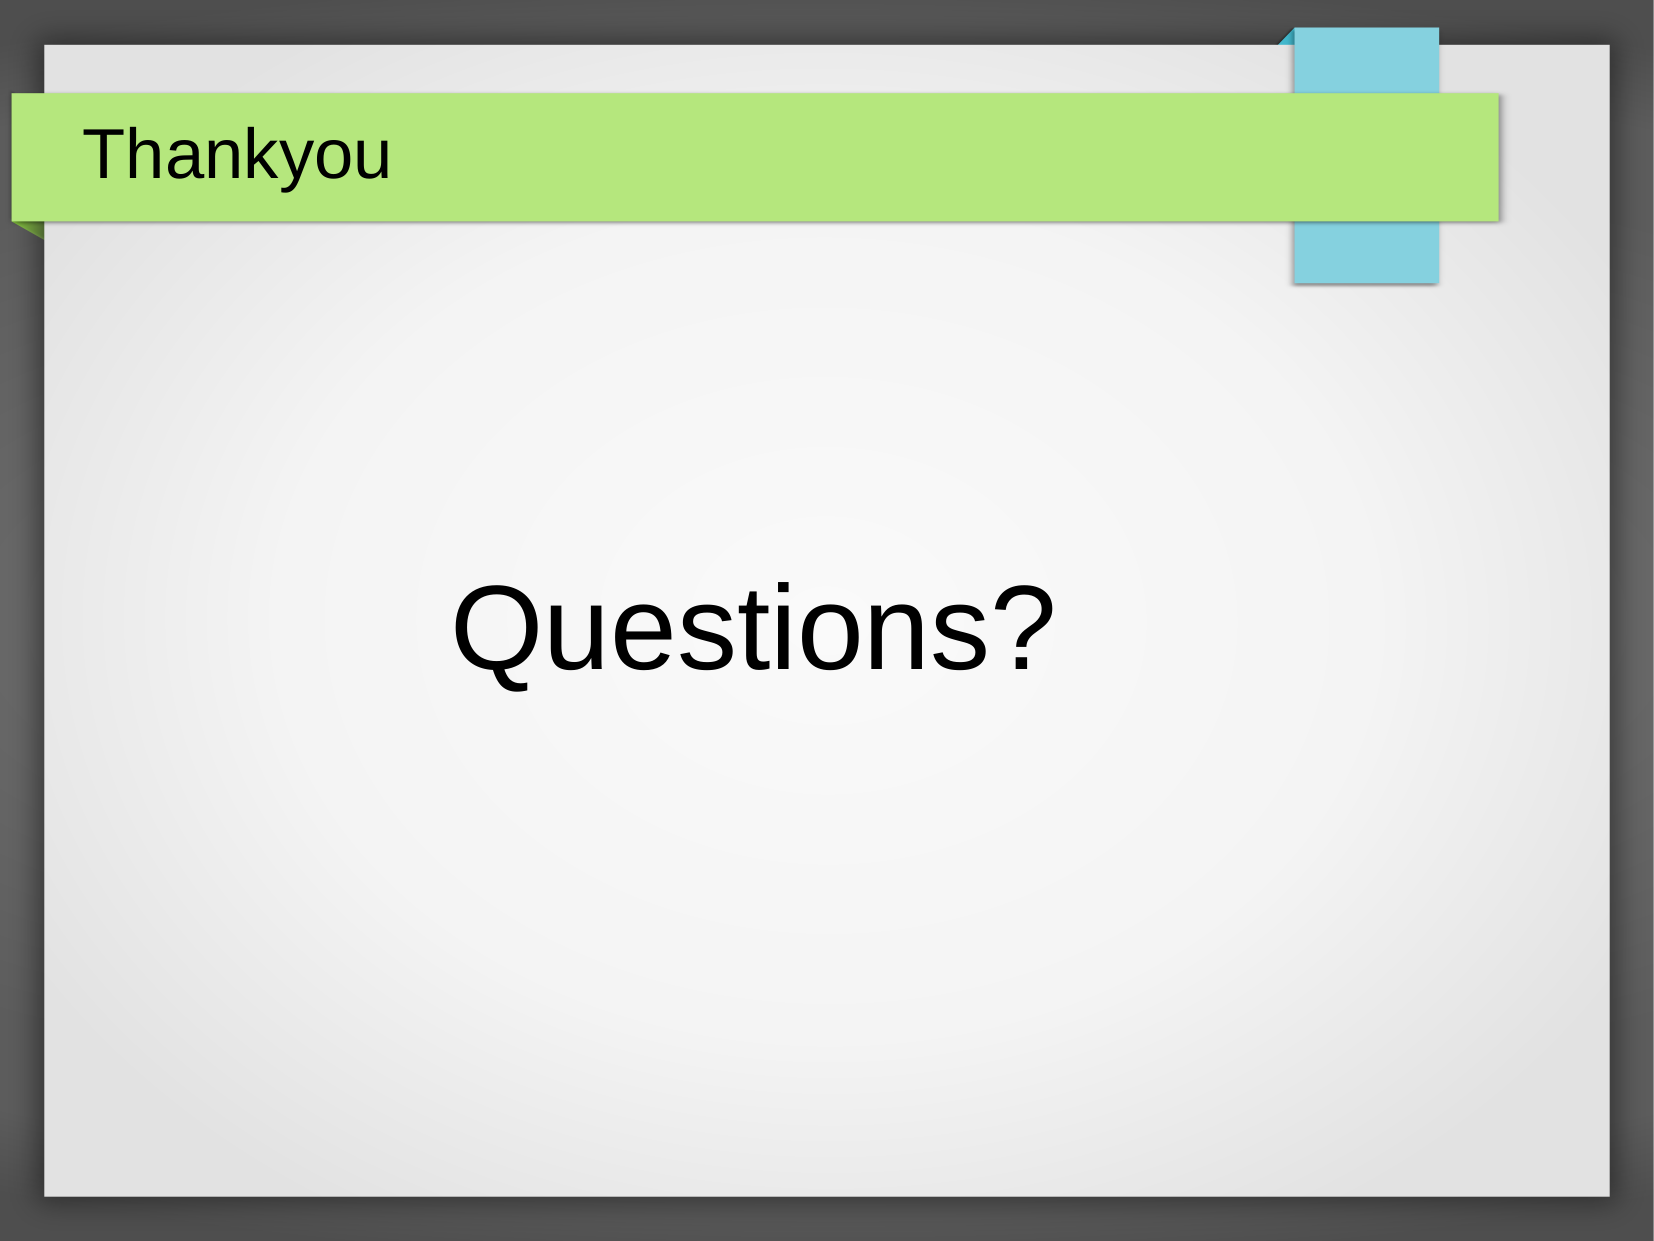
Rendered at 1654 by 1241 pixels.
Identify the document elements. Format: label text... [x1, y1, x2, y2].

picture [0, 0, 1654, 1241]
list Questions? [394, 560, 1156, 781]
title Thankyou [82, 94, 1264, 213]
